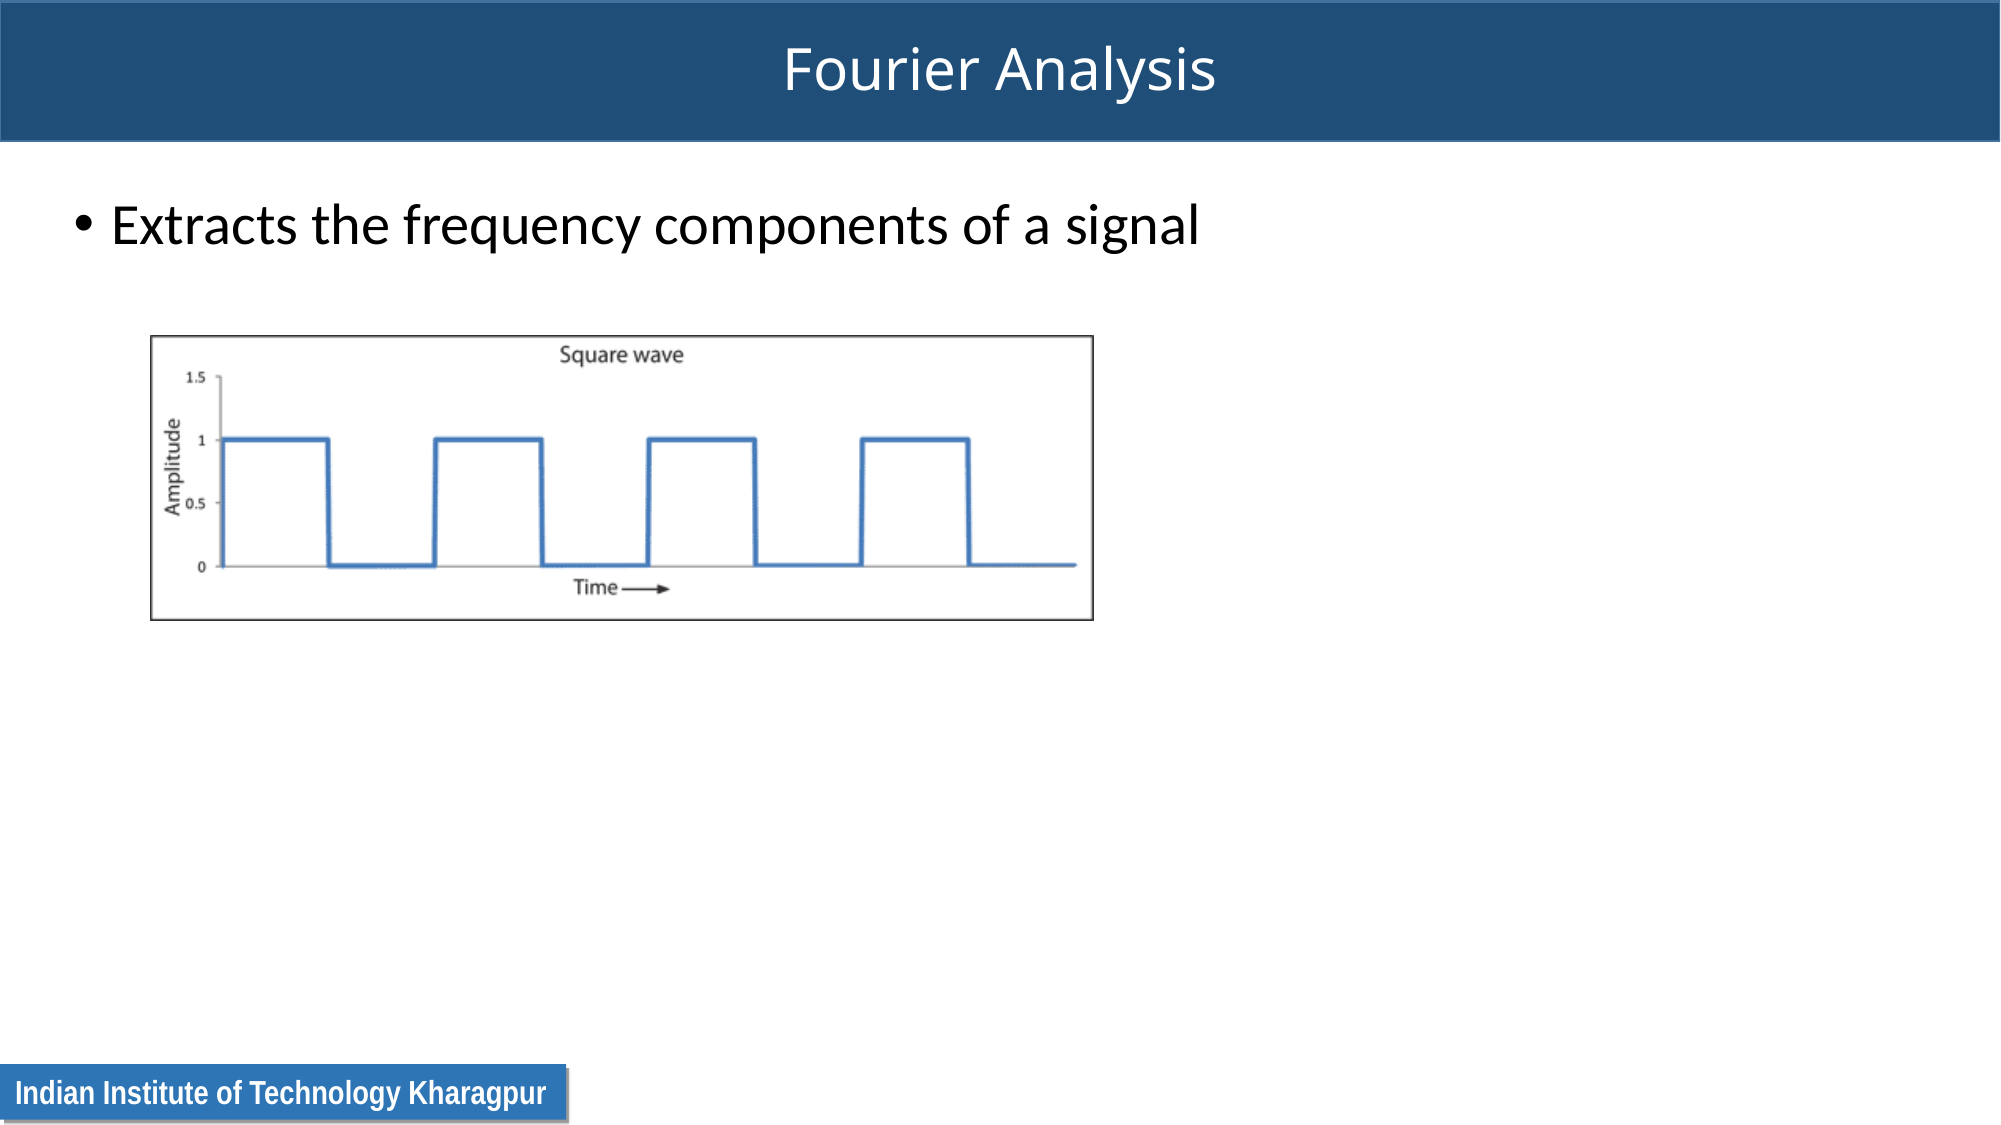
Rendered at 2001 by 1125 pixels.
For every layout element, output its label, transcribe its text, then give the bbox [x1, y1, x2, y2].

list Extracts the frequency components of a signal [58, 186, 1954, 1065]
picture [150, 335, 1094, 621]
title Fourier Analysis [0, 1, 2000, 141]
